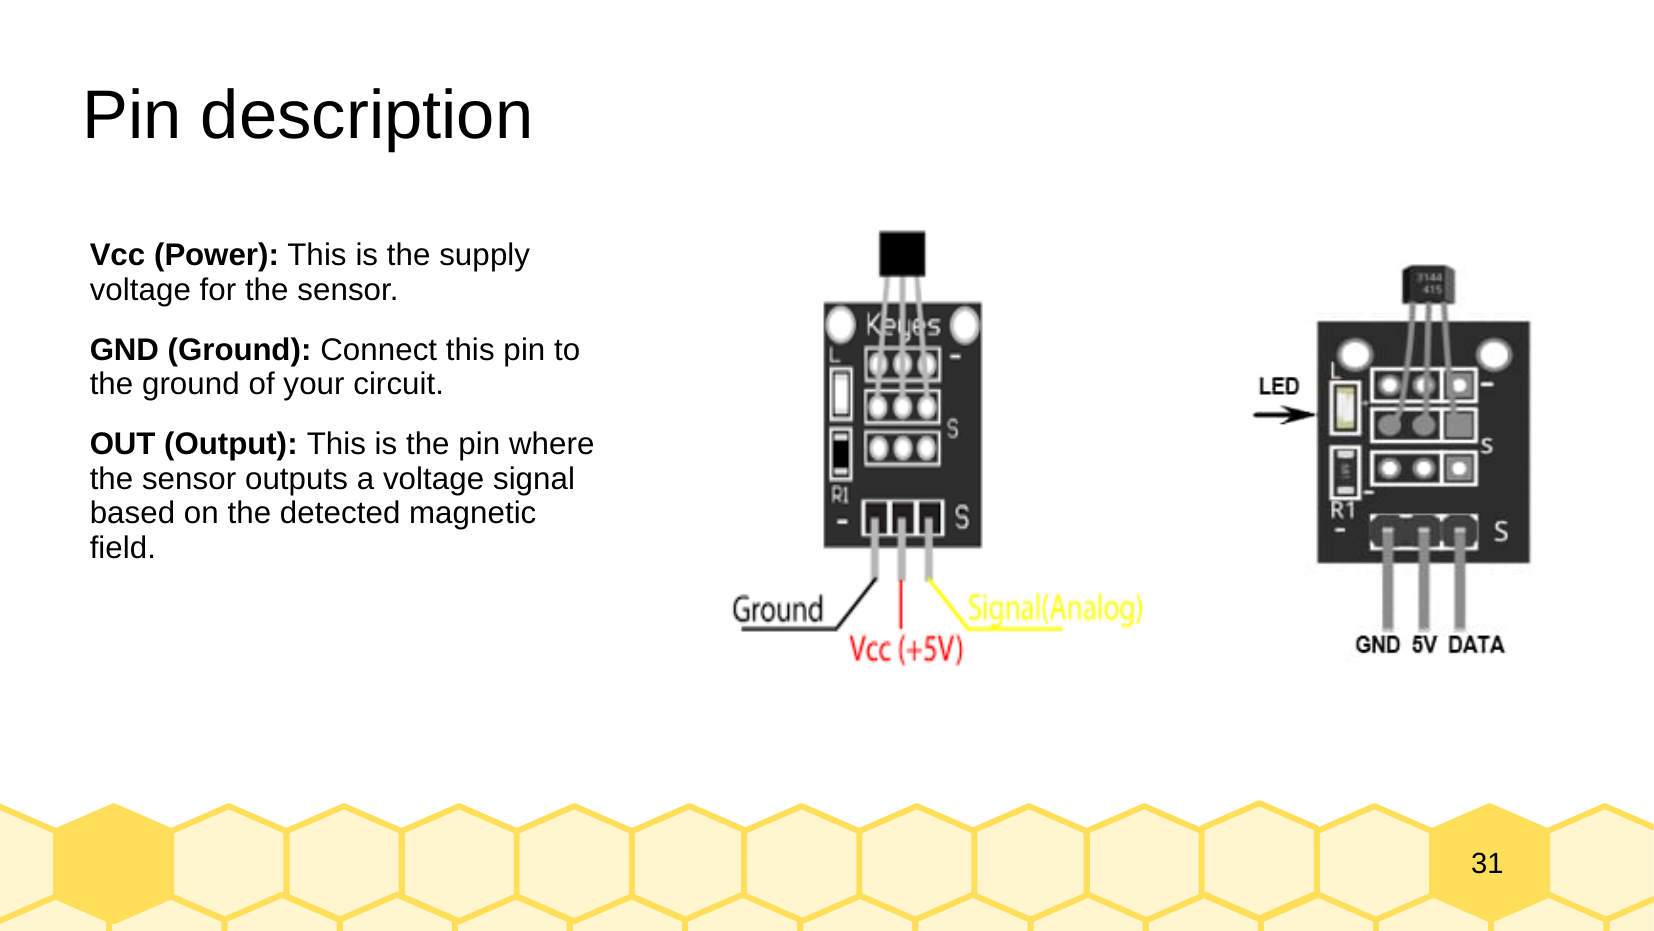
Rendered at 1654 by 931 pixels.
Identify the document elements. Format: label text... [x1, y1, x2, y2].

text_box Vcc (Power): This is the supply voltage for the sensor. GND (Ground): Connect this pin to the ground of your circuit. OUT (Output): This is the pin where the sensor outputs a voltage signal based on the detected magnetic field. [75, 230, 620, 713]
picture [1237, 224, 1613, 708]
title Pin description [82, 37, 1571, 193]
picture [675, 224, 1201, 671]
